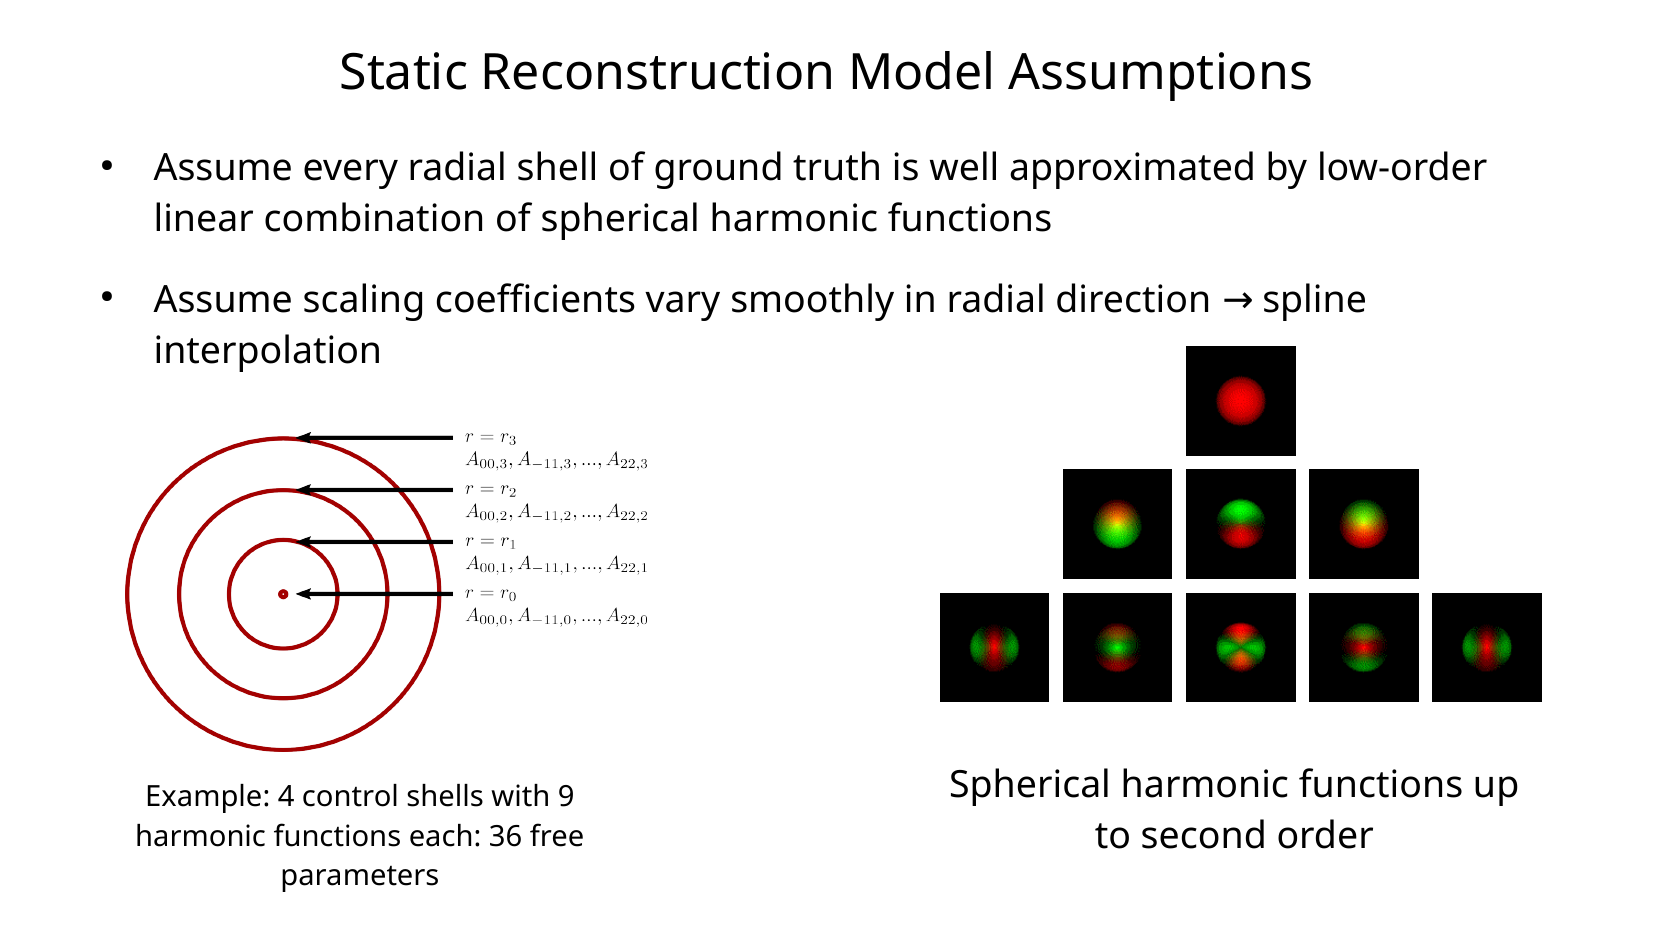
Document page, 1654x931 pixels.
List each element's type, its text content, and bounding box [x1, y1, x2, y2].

title Static Reconstruction Model Assumptions [82, 18, 1571, 122]
picture [1063, 593, 1172, 702]
text_box Spherical harmonic functions up to second order [919, 750, 1550, 854]
picture [1186, 346, 1296, 456]
picture [1432, 593, 1542, 702]
text_box Example: 4 control shells with 9 harmonic functions each: 36 free parameters [75, 767, 646, 888]
picture [1063, 469, 1172, 579]
picture [940, 593, 1049, 702]
picture [1186, 469, 1296, 579]
picture [125, 432, 647, 752]
picture [1309, 469, 1419, 579]
list Assume every radial shell of ground truth is well approximated by low-order linear combination of spherical harmonic functions Assume scaling coefficients vary smoothly in radial direction → spline interpolation [82, 140, 1571, 436]
picture [1186, 593, 1296, 702]
picture [1309, 593, 1419, 702]
